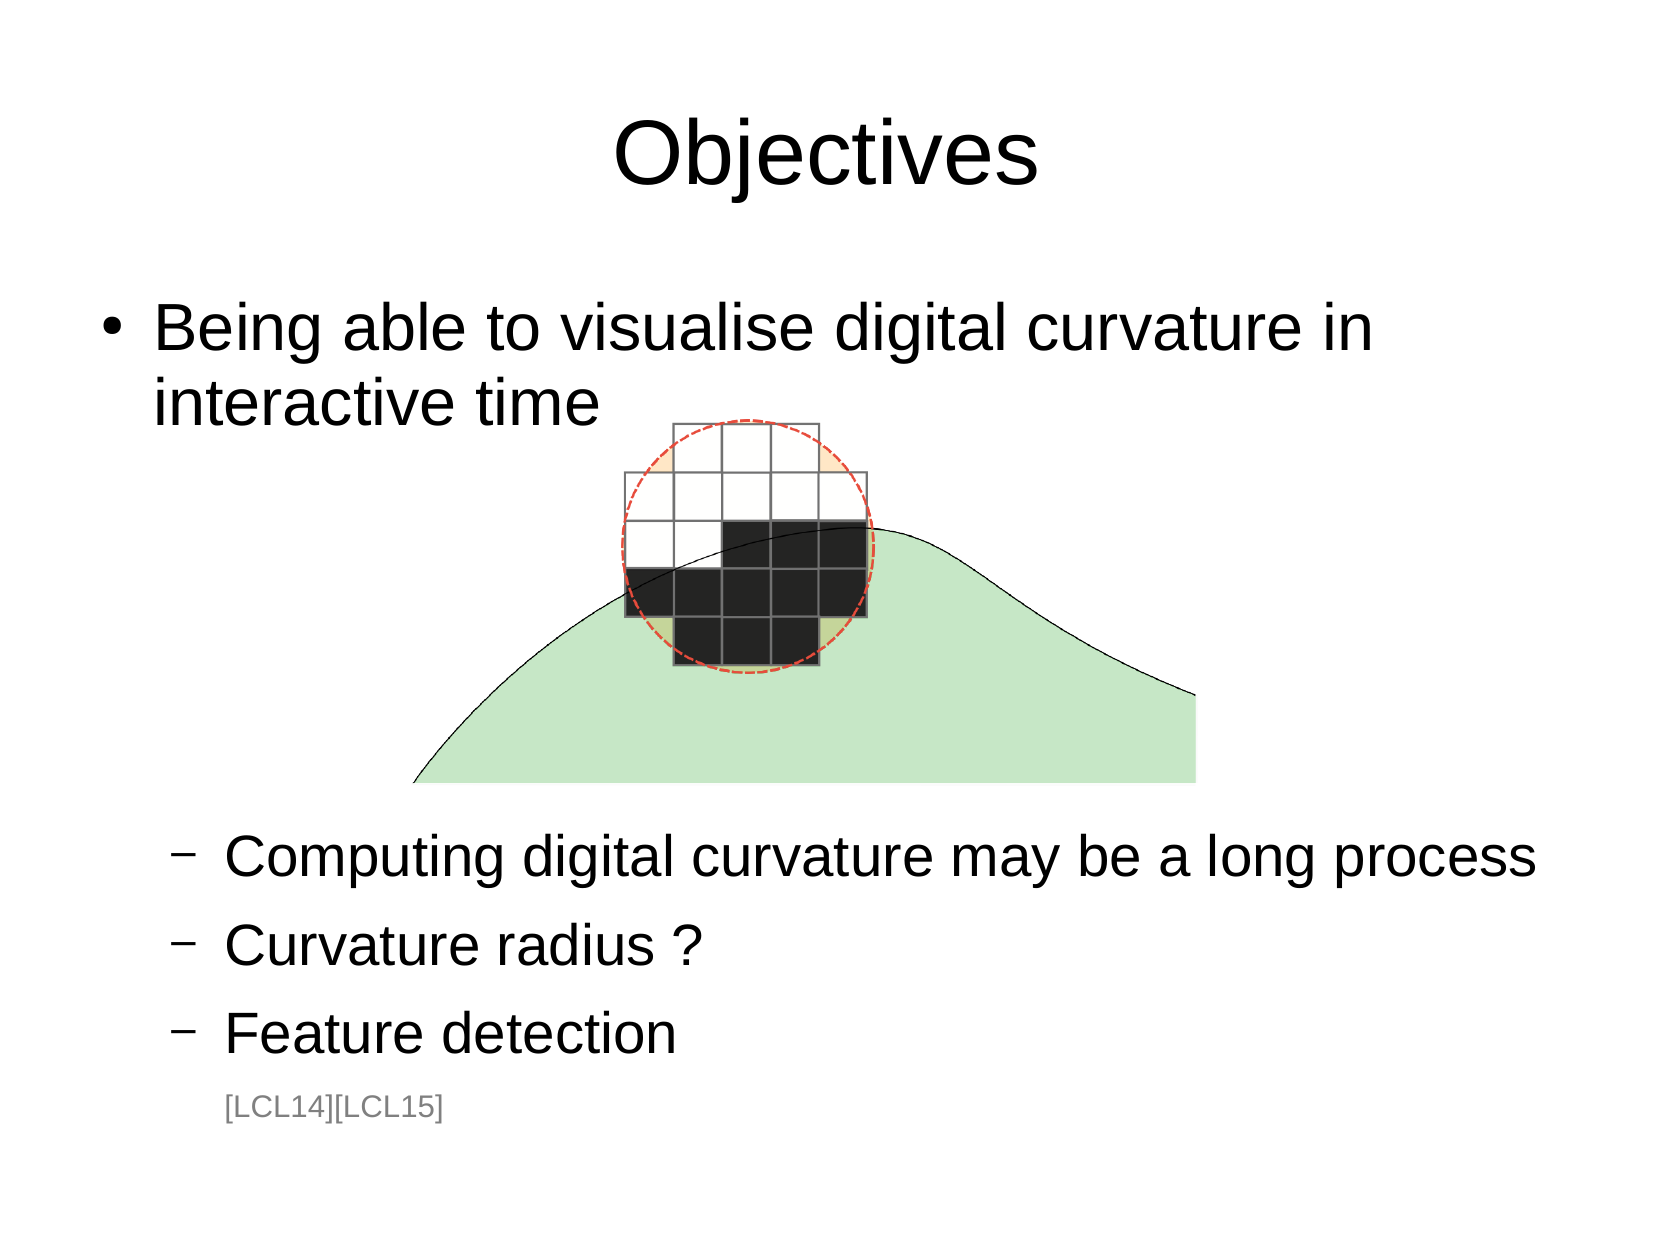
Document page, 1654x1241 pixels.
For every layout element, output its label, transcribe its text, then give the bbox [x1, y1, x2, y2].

list Being able to visualise digital curvature in interactive time Computing digital curvature may be a long process Curvature radius ? Feature detection [LCL14][LCL15] [82, 290, 1571, 1171]
title Objectives [82, 49, 1571, 257]
picture [405, 419, 1205, 805]
